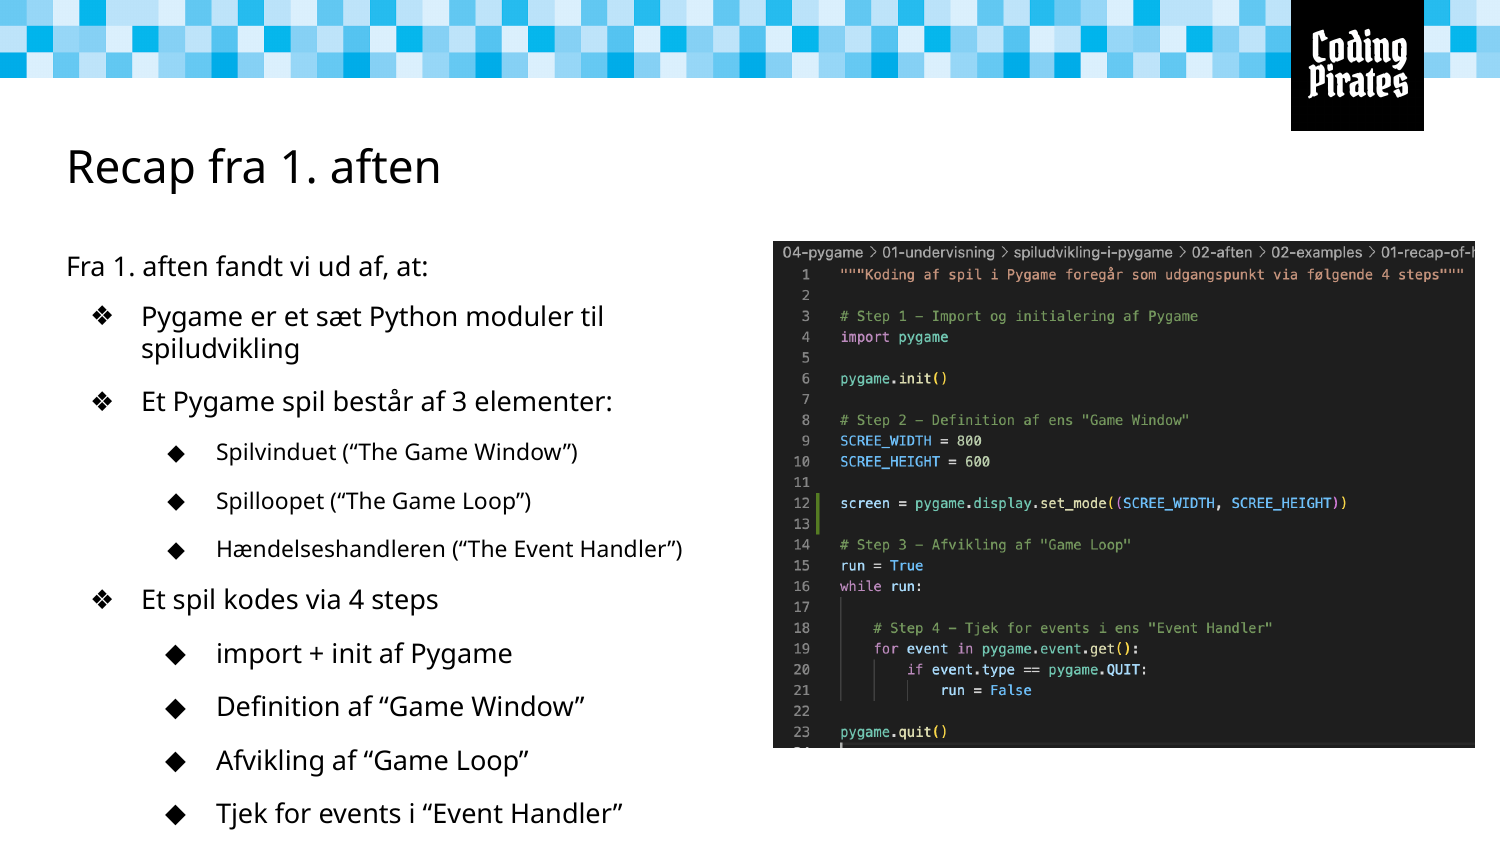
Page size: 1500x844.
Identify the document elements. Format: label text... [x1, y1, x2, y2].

picture [773, 241, 1475, 748]
picture [0, 0, 1056, 78]
title Recap fra 1. aften [51, 123, 1388, 217]
list Fra 1. aften fandt vi ud af, at: Pygame er et sæt Python moduler til spiludvikling Et Pygame spil består af 3 elementer: Spilvinduet (“The Game Window”) Spilloopet (“The Game Loop”) Hændelseshandleren (“The Event Handler”) Et spil kodes via 4 steps import + init af Pygame Definition af “Game Window” Afvikling af “Game Loop” Tjek for events i “Event Handler” [51, 234, 749, 800]
picture [1291, 0, 1424, 131]
